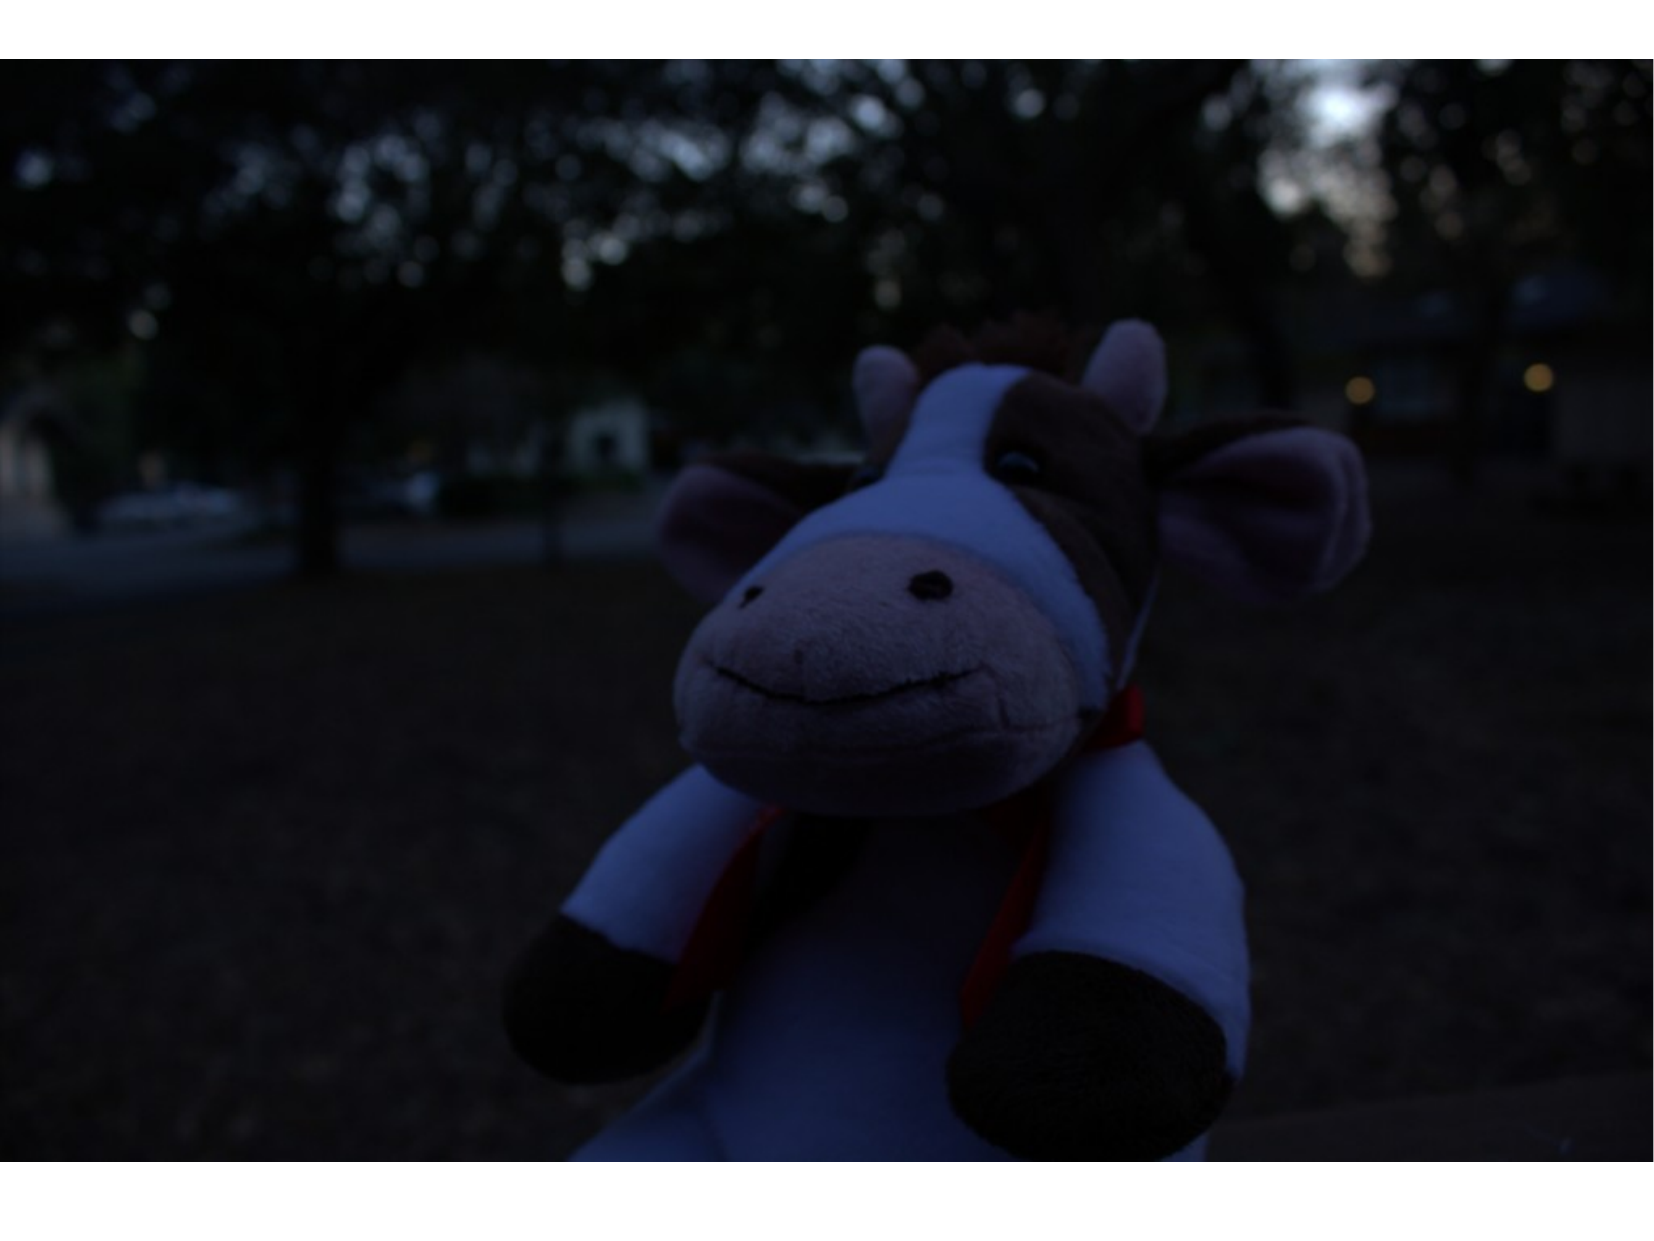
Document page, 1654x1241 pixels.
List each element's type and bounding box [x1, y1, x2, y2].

picture [0, 59, 1654, 1162]
